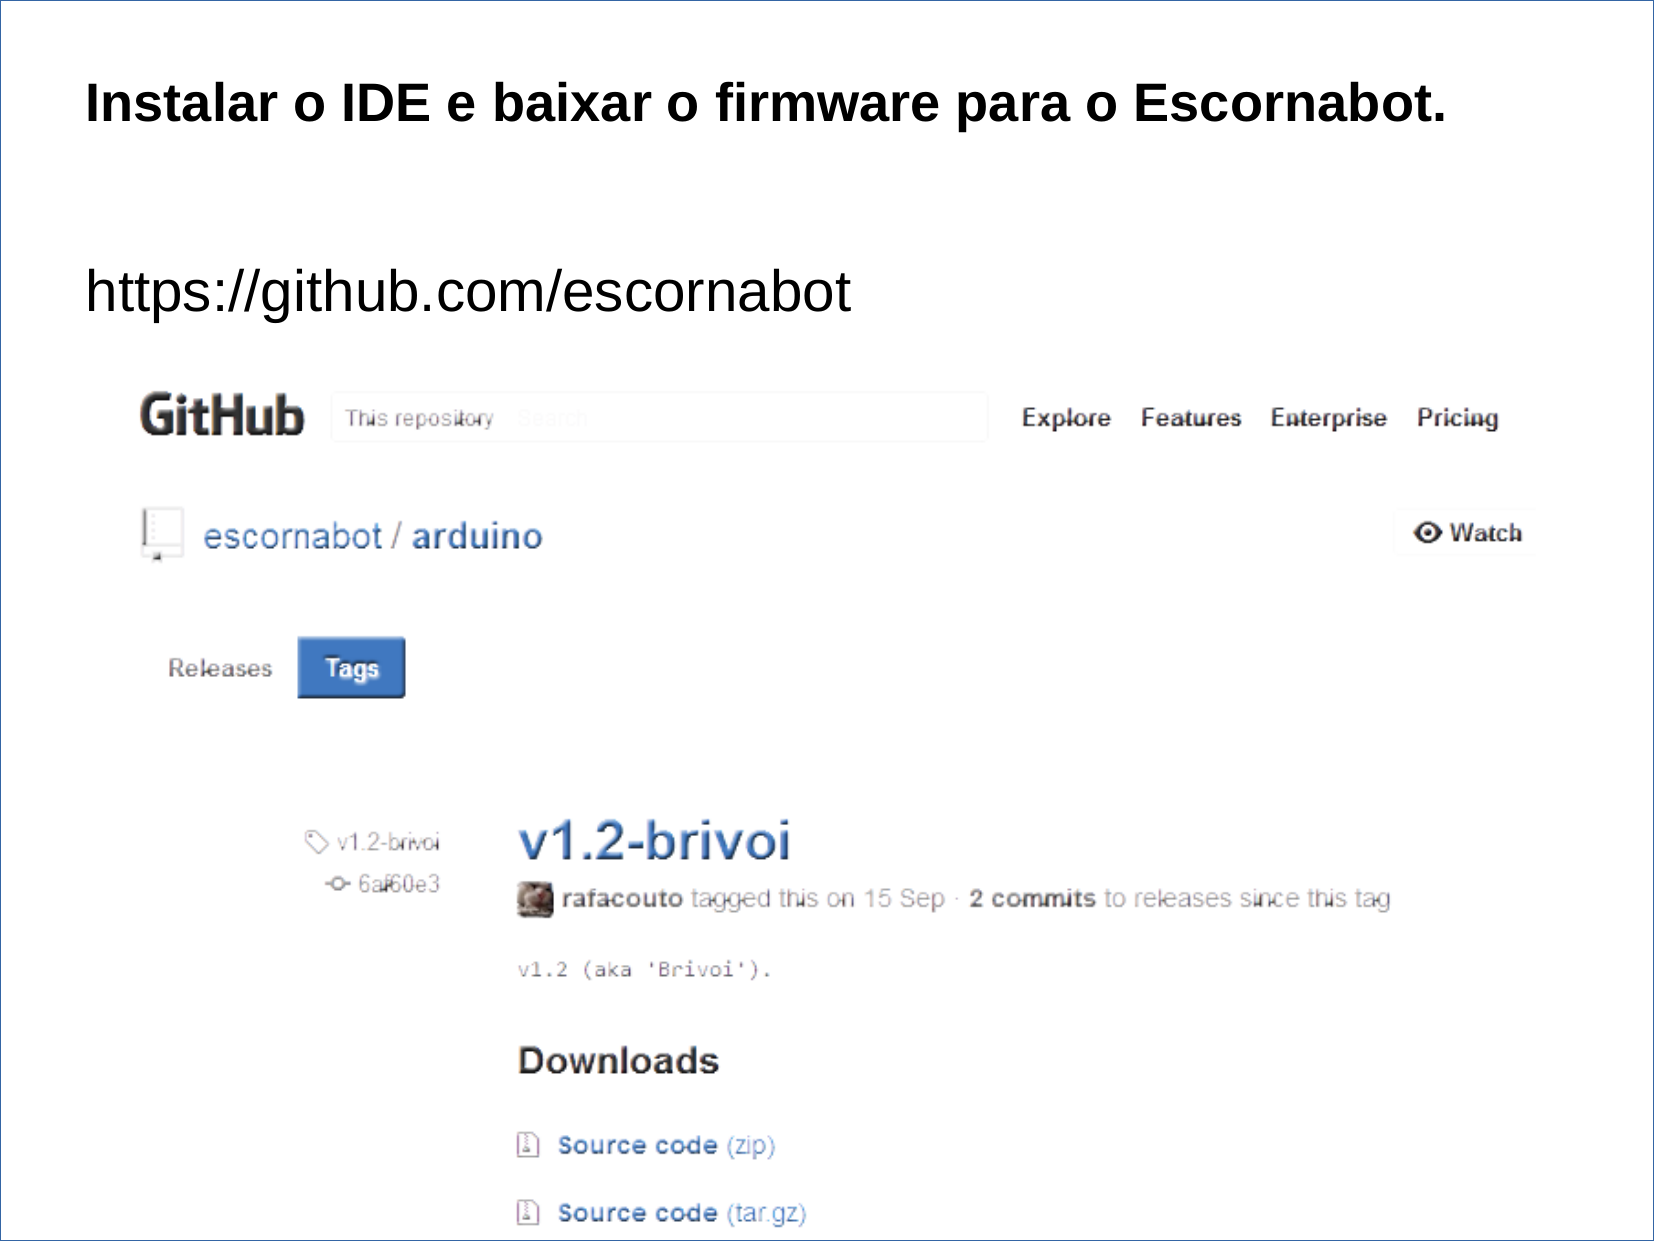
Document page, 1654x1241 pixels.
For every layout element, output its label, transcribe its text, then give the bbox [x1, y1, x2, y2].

text_box Instalar o IDE e baixar o firmware para o Escornabot. https://github.com/escornabot [70, 64, 1630, 1105]
picture [106, 366, 1536, 1231]
